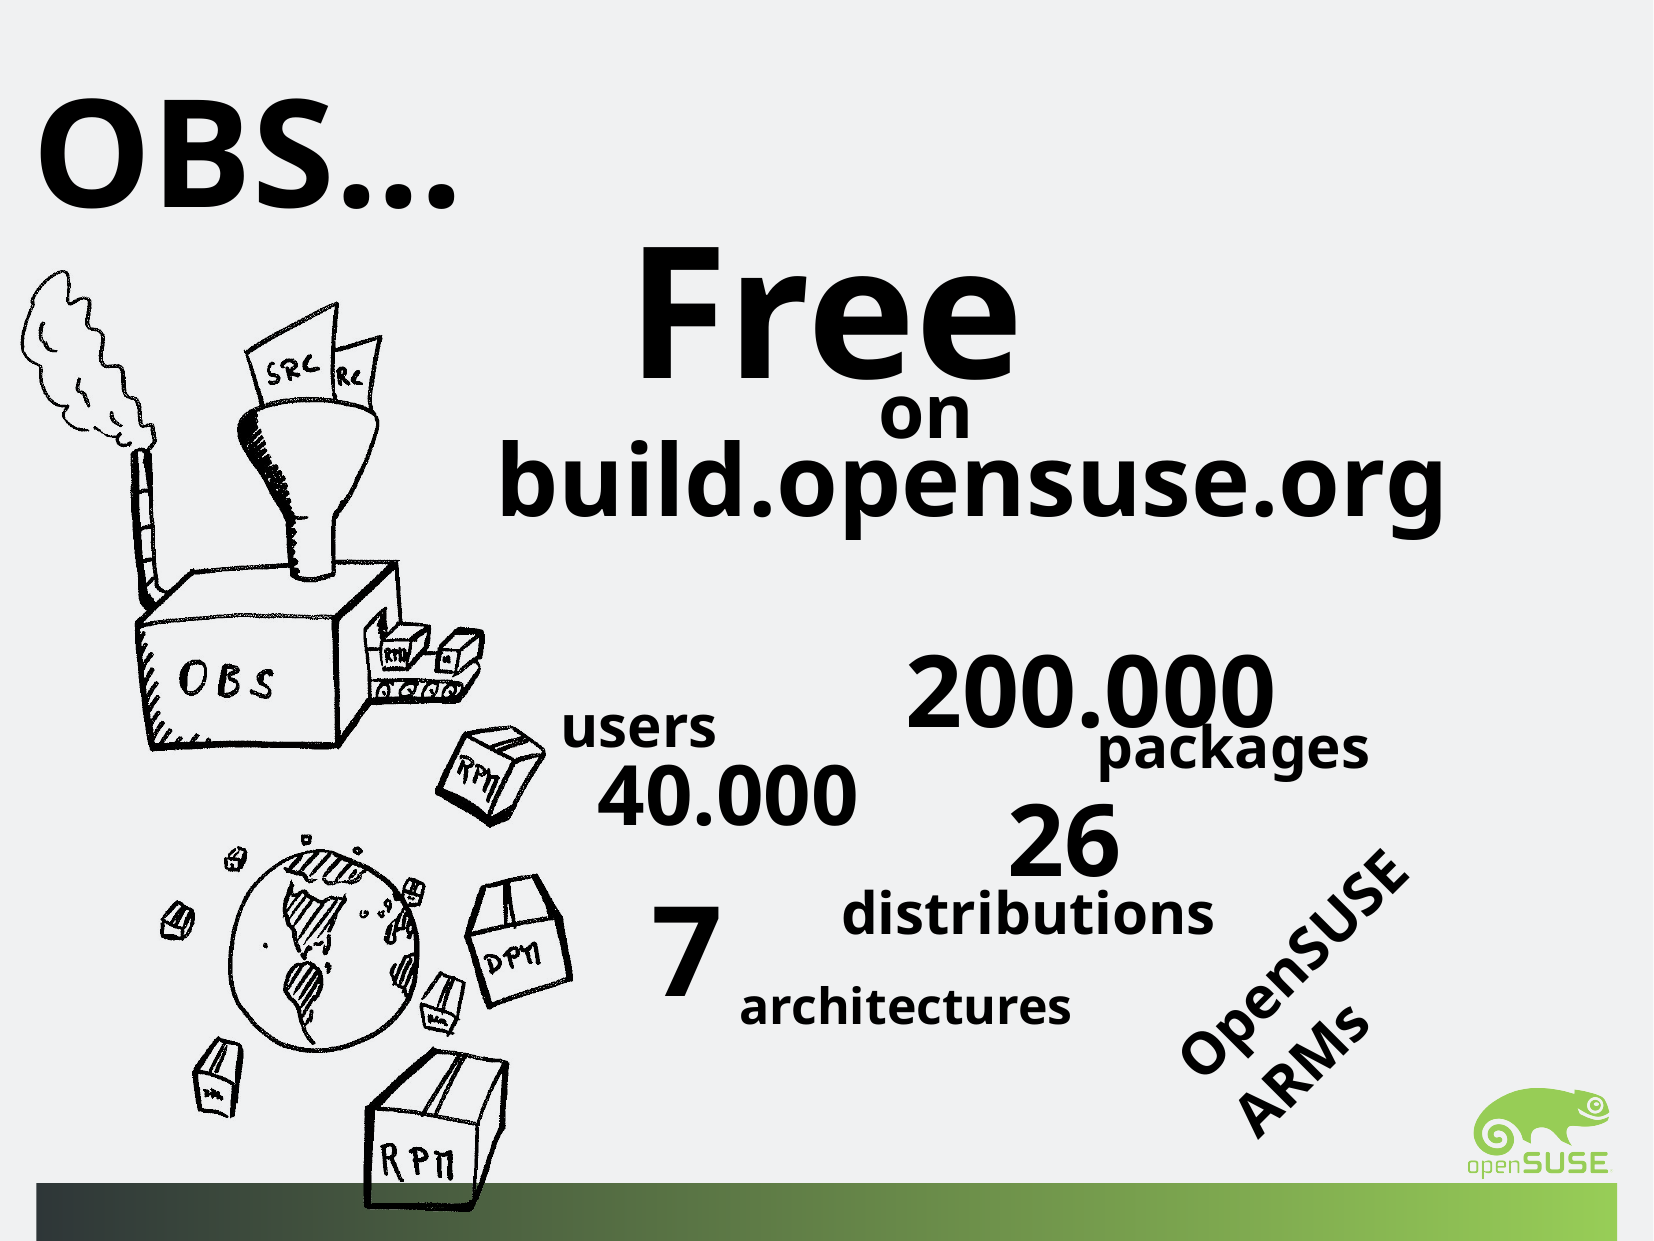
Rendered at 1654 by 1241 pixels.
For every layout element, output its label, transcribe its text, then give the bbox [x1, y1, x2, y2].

text_box 26 [992, 762, 1192, 940]
text_box architectures [724, 963, 1175, 1061]
text_box OpenSUSE ARMs [1143, 703, 1564, 1124]
text_box on [863, 350, 1064, 402]
text_box 200.000 [890, 613, 1308, 790]
text_box Free [612, 175, 1211, 402]
text_box distributions [836, 864, 1277, 975]
text_box OBS... [17, 39, 619, 293]
text_box build.opensuse.org [480, 402, 1654, 580]
text_box users [545, 677, 793, 788]
text_box packages [1082, 698, 1431, 809]
text_box 7 [637, 880, 836, 1072]
picture [0, 0, 1654, 1241]
text_box 40.000 [582, 729, 976, 880]
